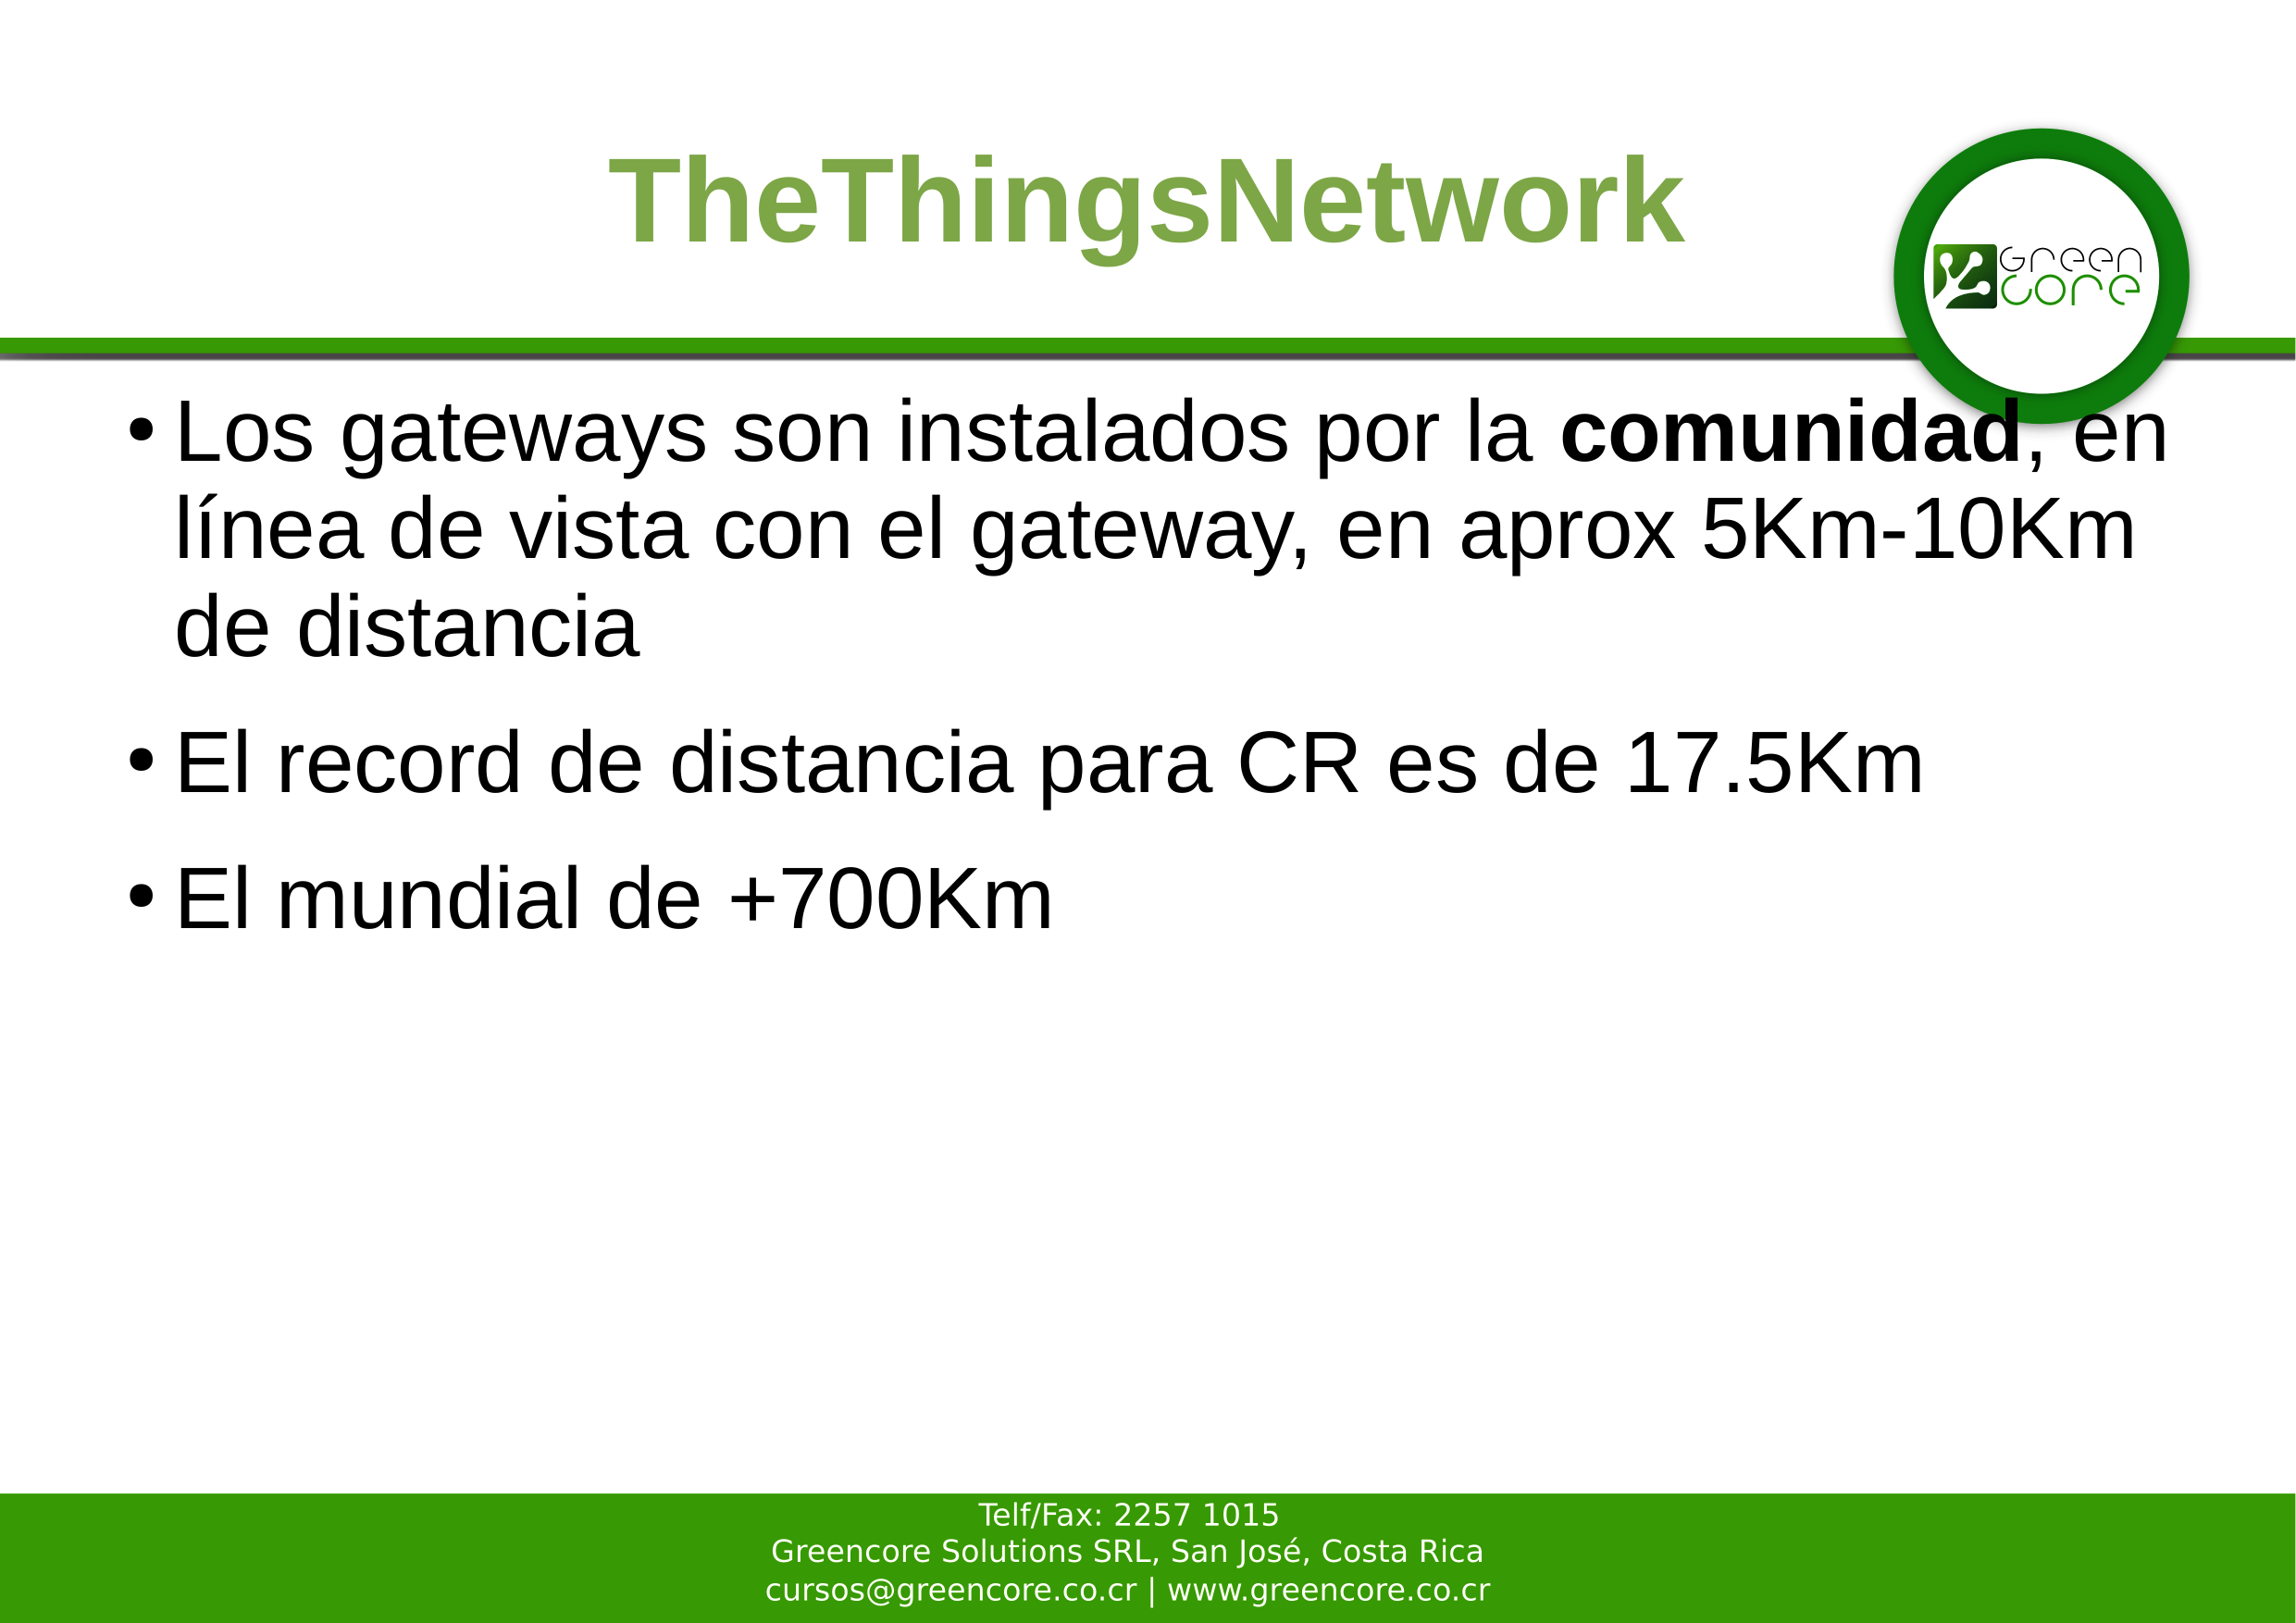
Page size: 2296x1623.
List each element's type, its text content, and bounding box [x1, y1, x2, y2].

picture [0, 0, 2296, 1623]
title TheThingsNetwork [115, 64, 2181, 336]
list Los gateways son instalados por la comunidad, en línea de vista con el gateway, en aprox 5Km-10Km de distancia El record de distancia para CR es de 17.5Km El mundial de +700Km [109, 382, 2176, 1492]
